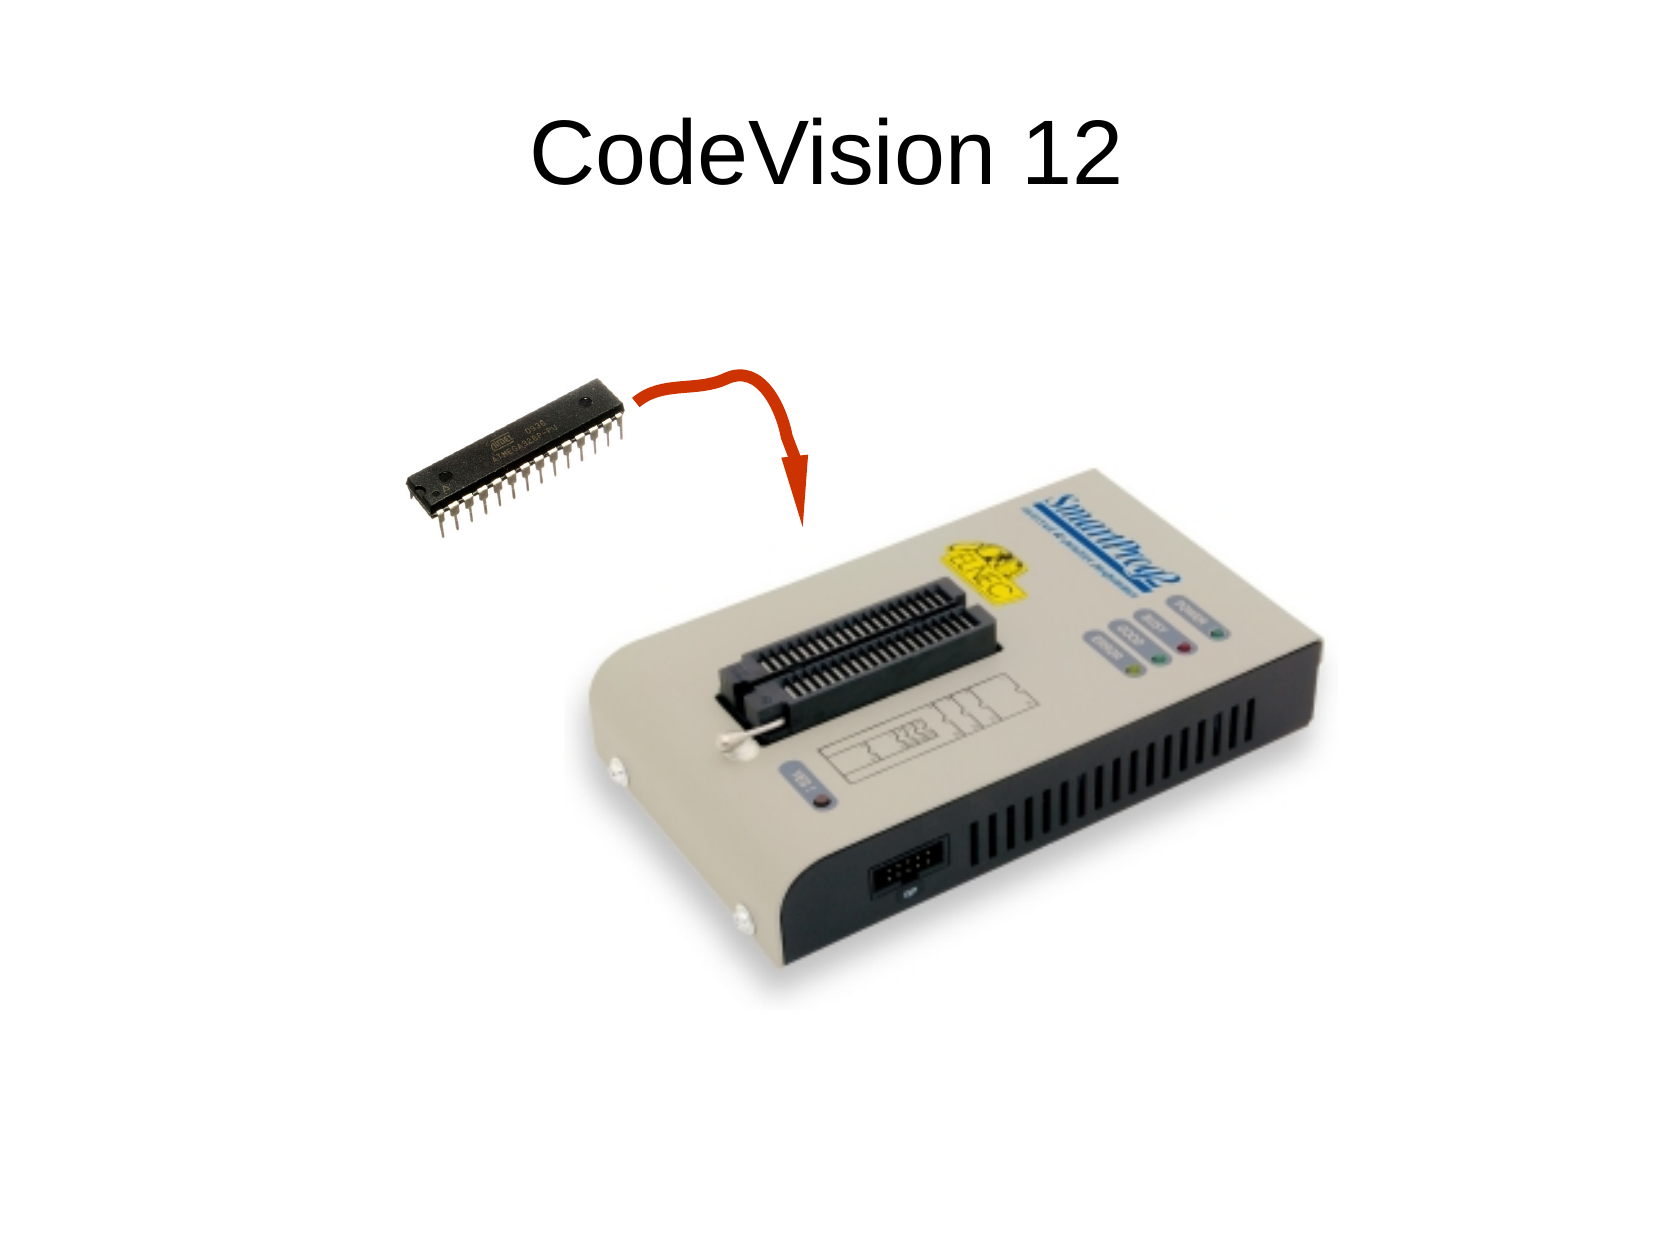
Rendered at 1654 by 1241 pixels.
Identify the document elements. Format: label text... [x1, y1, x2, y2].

title CodeVision 12 [82, 49, 1571, 257]
picture [350, 344, 1338, 1010]
